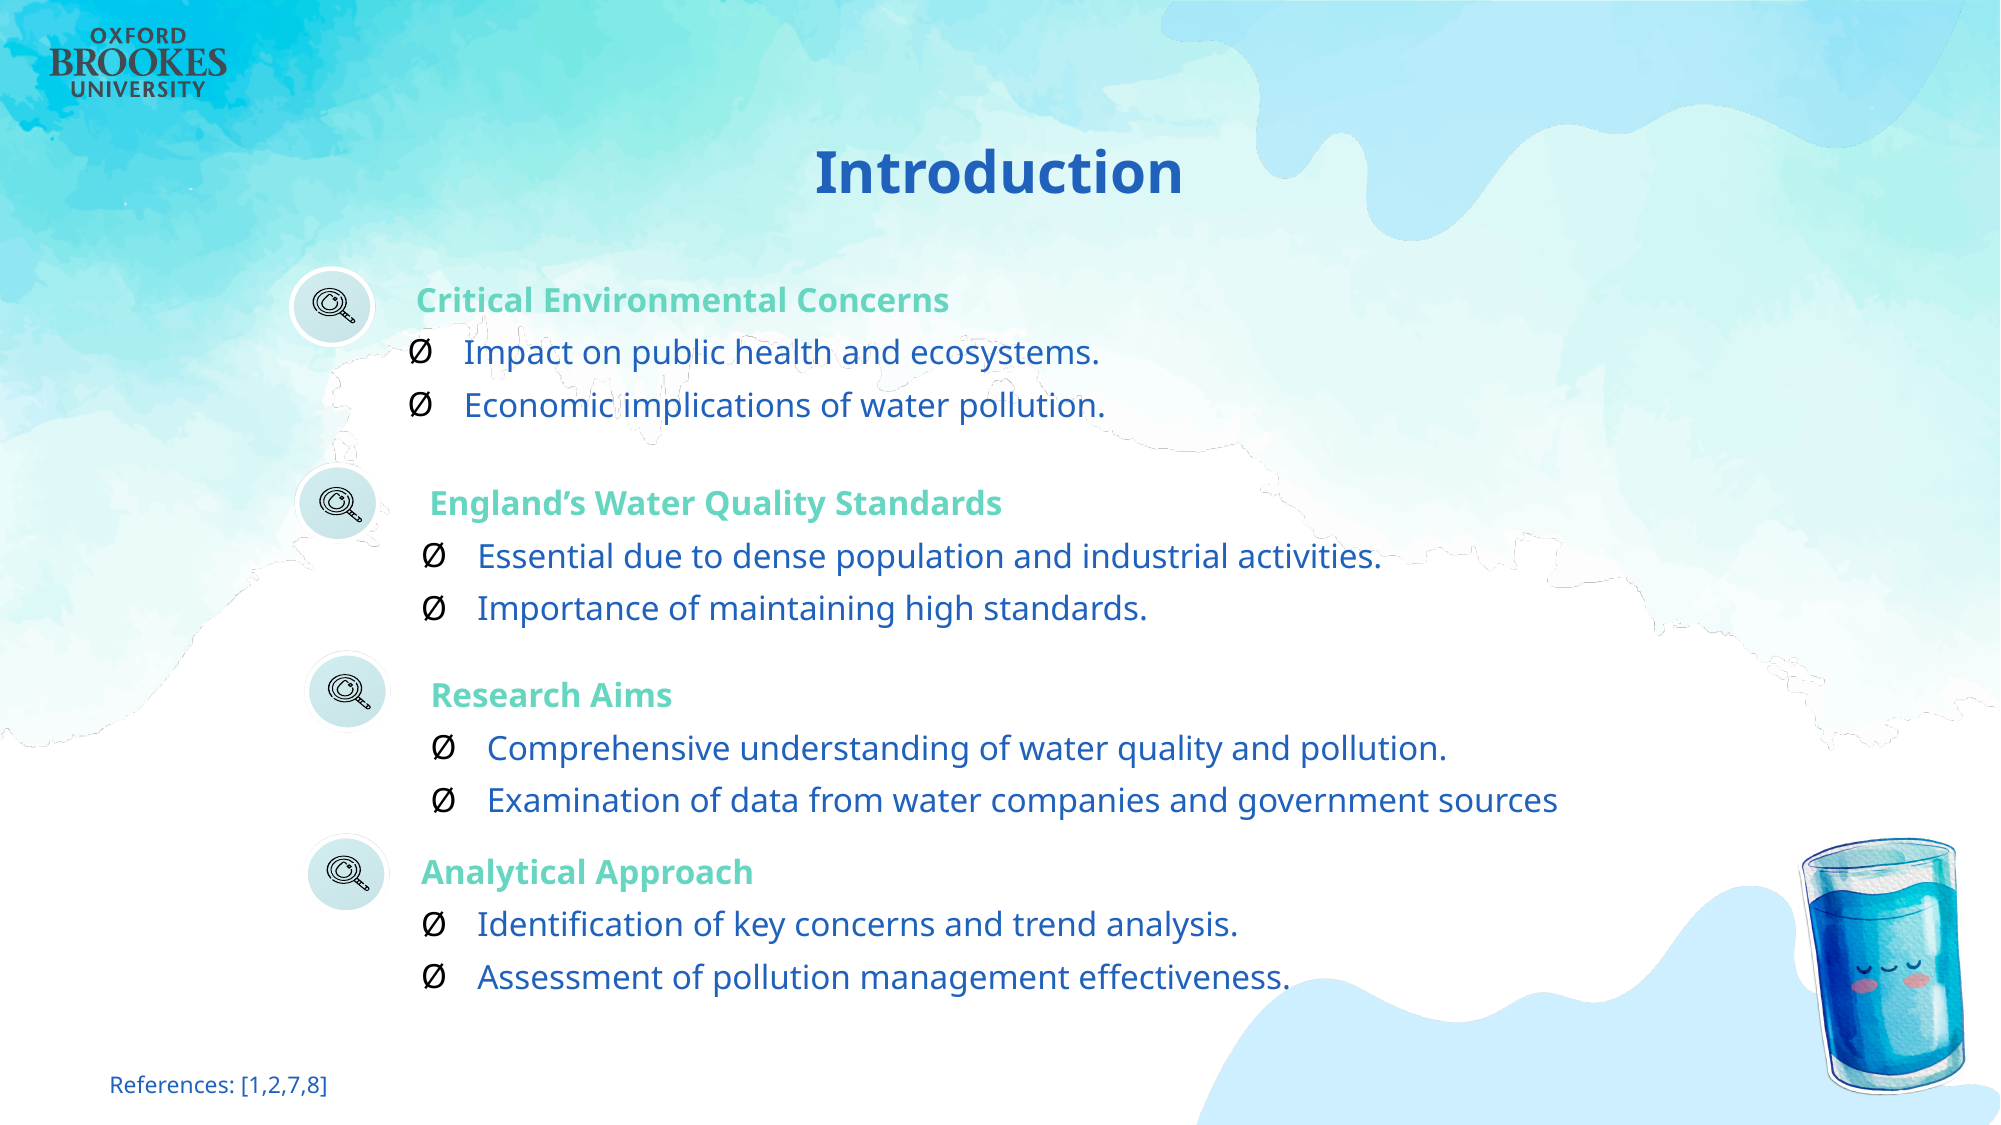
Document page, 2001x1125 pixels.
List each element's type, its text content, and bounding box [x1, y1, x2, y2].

text_box England’s Water Quality Standards Essential due to dense population and industrial activities. Importance of maintaining high standards. [406, 475, 1481, 637]
picture [49, 26, 228, 98]
text_box [305, 836, 387, 913]
text_box References: [1,2,7,8] [94, 1062, 383, 1106]
text_box [297, 464, 379, 542]
text_box Research Aims Comprehensive understanding of water quality and pollution. Examination of data from water companies and government sources [415, 667, 1669, 829]
picture [1160, 1, 1998, 241]
text_box Introduction [773, 127, 1227, 214]
text_box [291, 268, 373, 346]
text_box Critical Environmental Concerns Impact on public health and ecosystems. Economic implications of water pollution. [392, 271, 1299, 433]
text_box Analytical Approach Identification of key concerns and trend analysis. Assessment of pollution management effectiveness. [406, 843, 1388, 1006]
picture [1162, 828, 2000, 1125]
text_box [306, 653, 388, 730]
